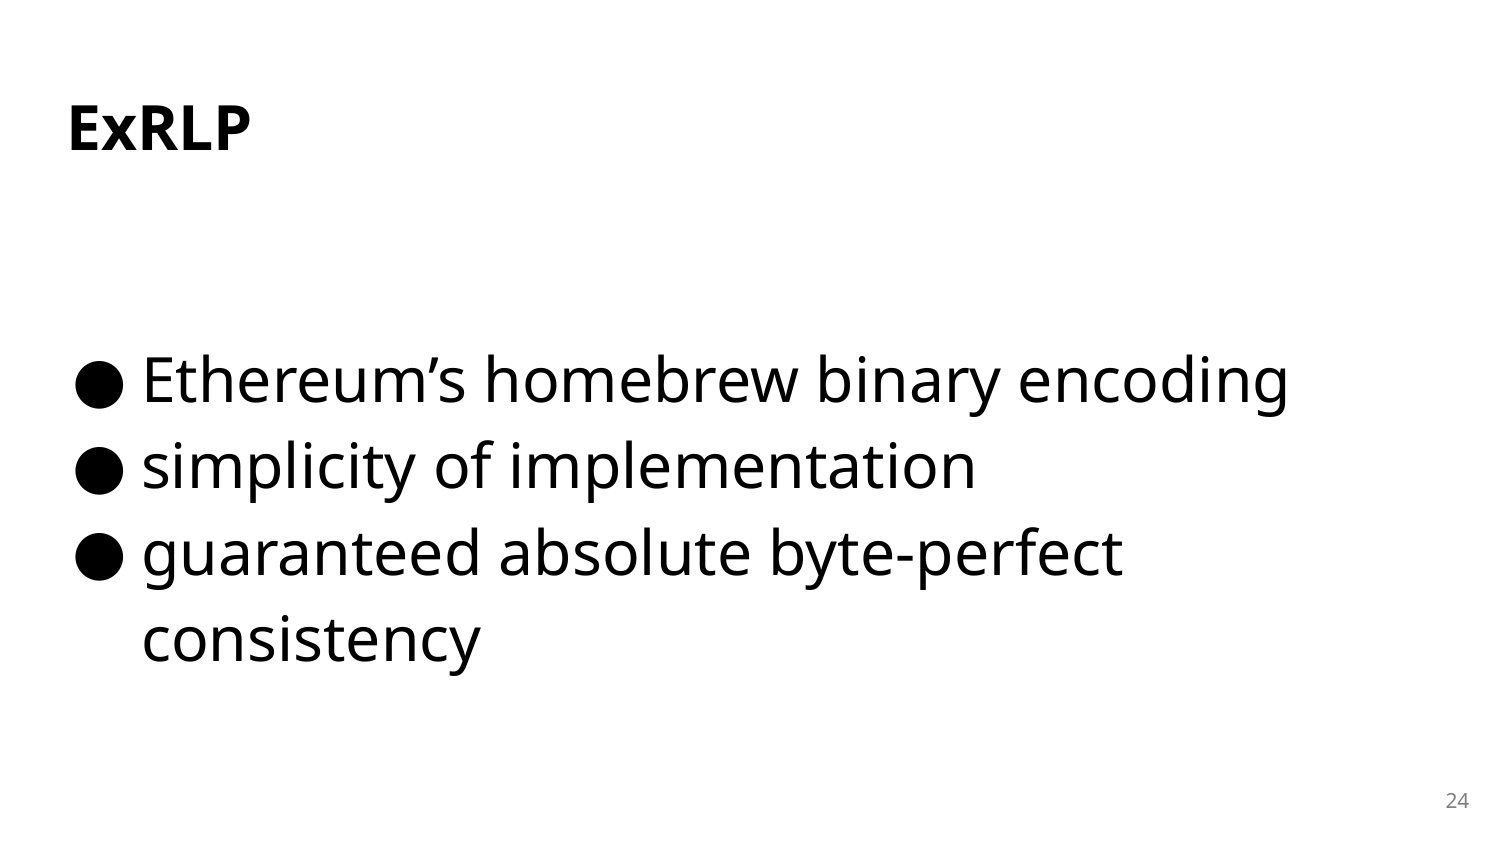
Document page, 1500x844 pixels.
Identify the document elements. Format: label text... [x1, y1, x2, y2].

list Ethereum’s homebrew binary encoding simplicity of implementation guaranteed absolute byte-perfect consistency [51, 313, 1449, 844]
title ExRLP [51, 72, 1449, 176]
slide_number <number> [1394, 769, 1484, 834]
